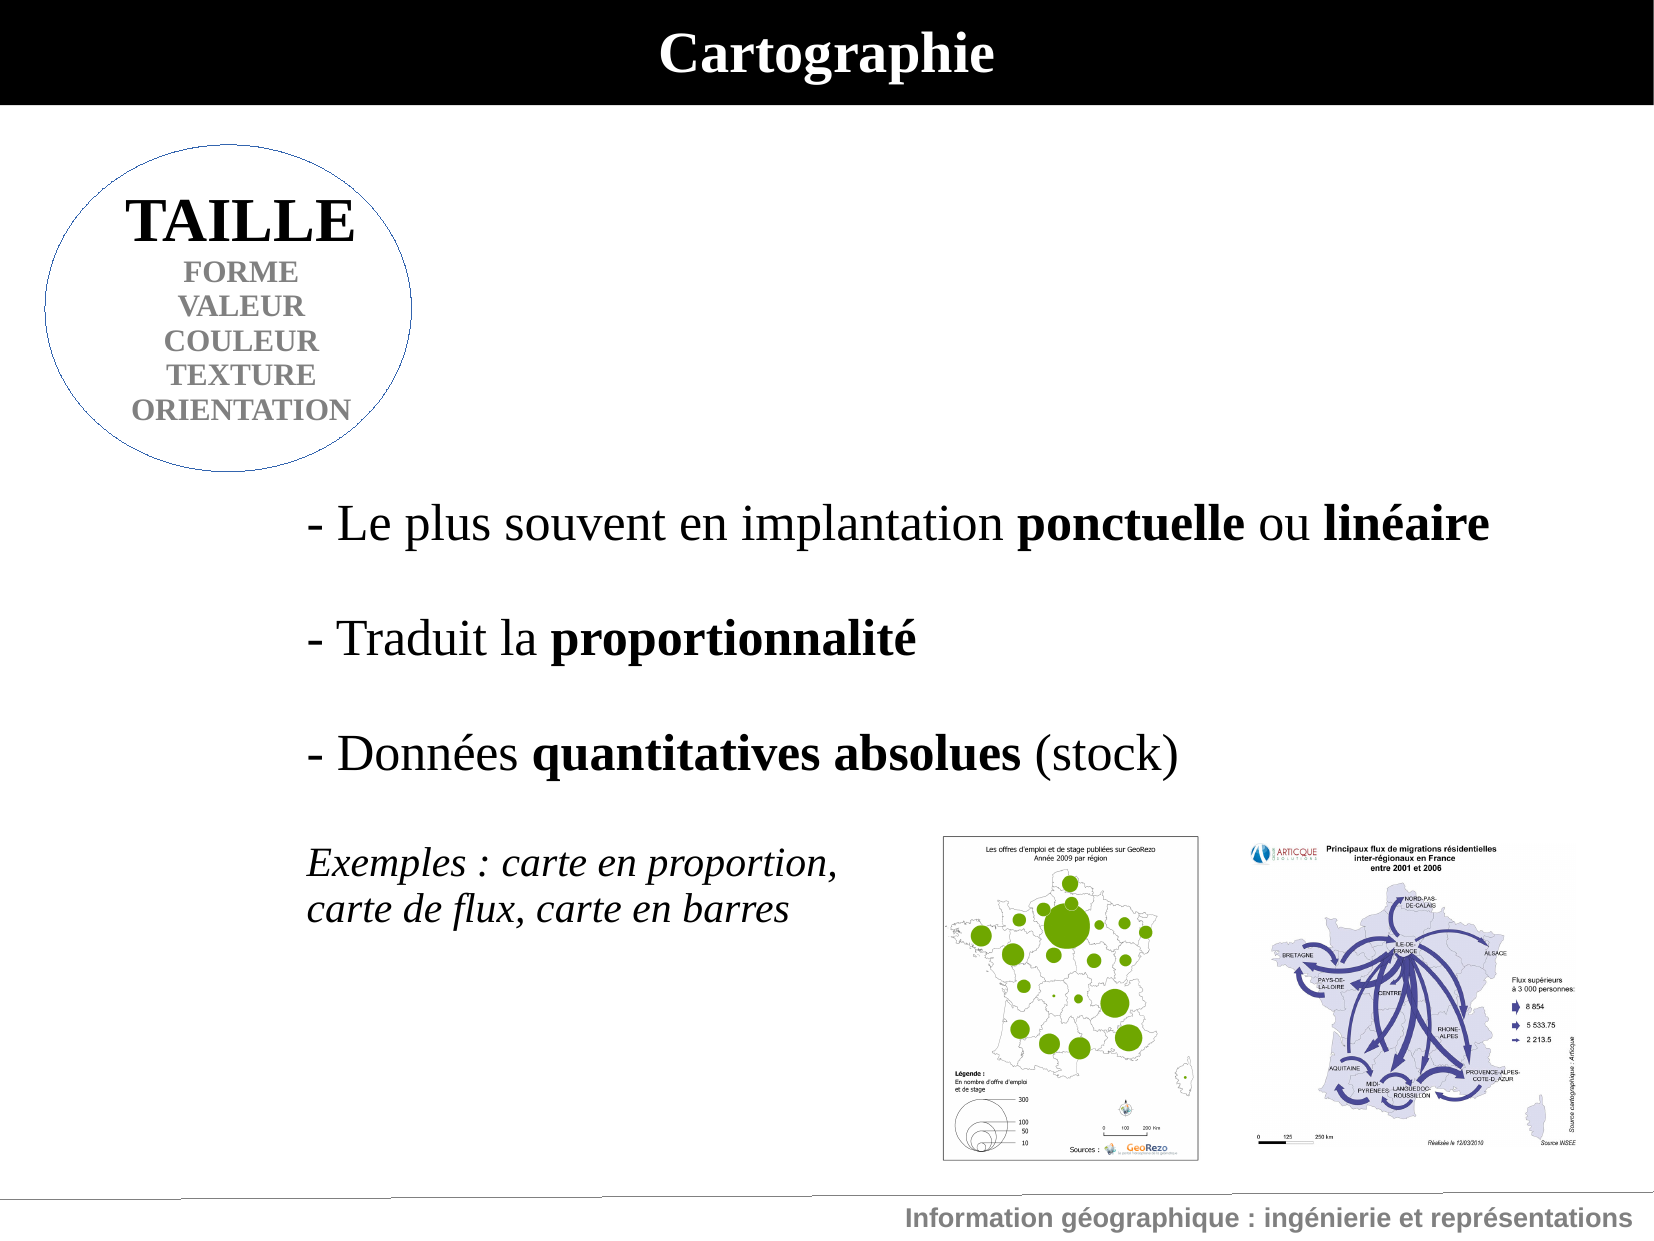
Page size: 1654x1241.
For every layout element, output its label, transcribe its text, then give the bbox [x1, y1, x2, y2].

text_box TAILLE FORME VALEUR COULEUR TEXTURE ORIENTATION [60, 136, 423, 472]
picture [940, 836, 1201, 1161]
text_box - Le plus souvent en implantation ponctuelle ou linéaire - Traduit la proportionnalité - Données quantitatives absolues (stock) Exemples : carte en proportion, carte de flux, carte en barres [291, 486, 1505, 949]
picture [1250, 843, 1576, 1147]
title Cartographie [0, 0, 1654, 106]
